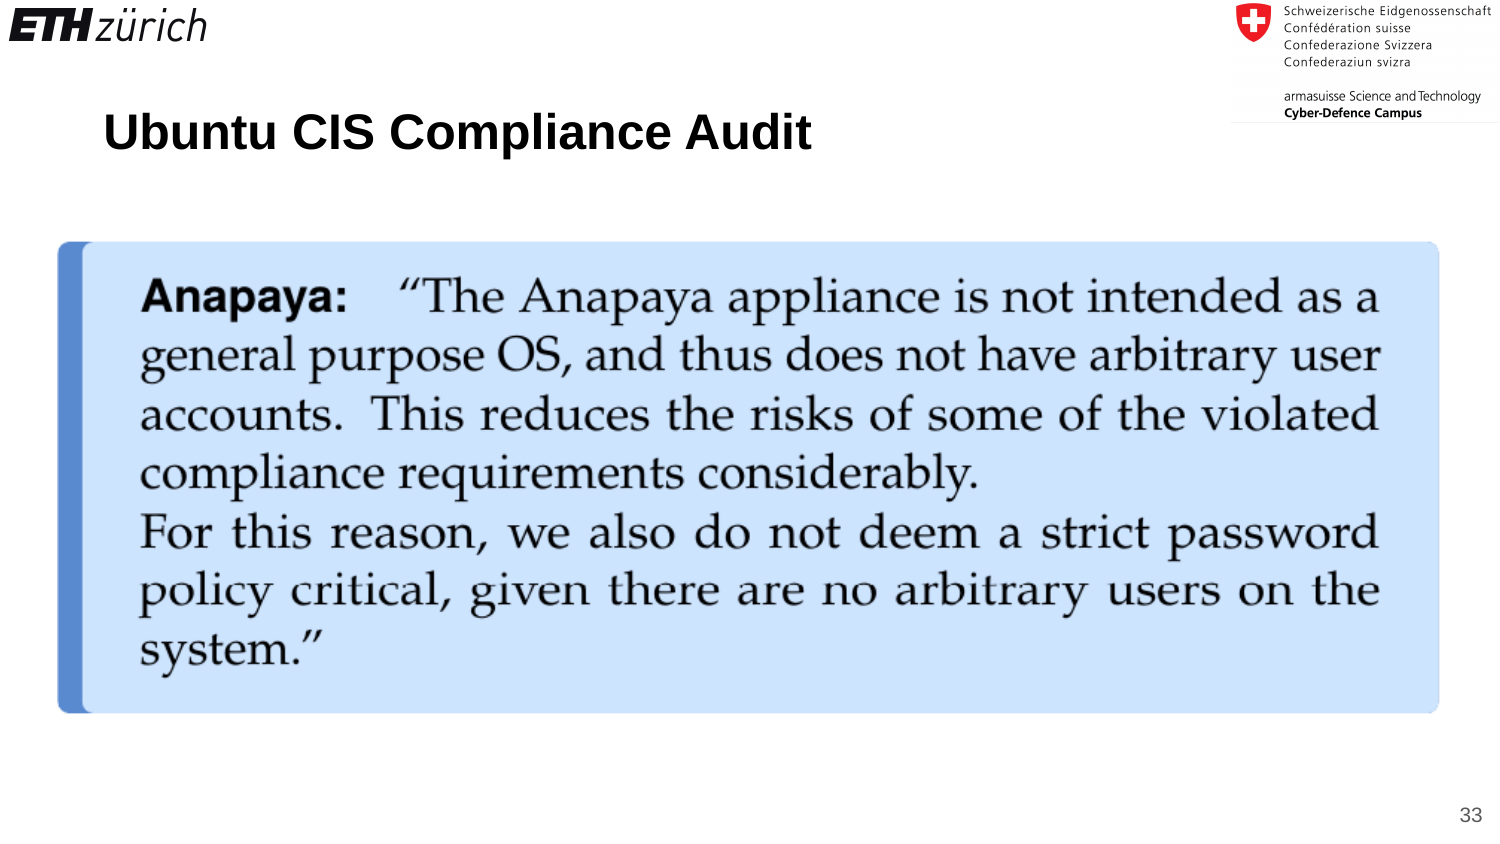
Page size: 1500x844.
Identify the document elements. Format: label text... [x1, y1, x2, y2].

picture [1231, 0, 1500, 123]
picture [8, 8, 207, 42]
text_box Ubuntu CIS Compliance Audit [88, 88, 1182, 178]
picture [50, 230, 1450, 724]
